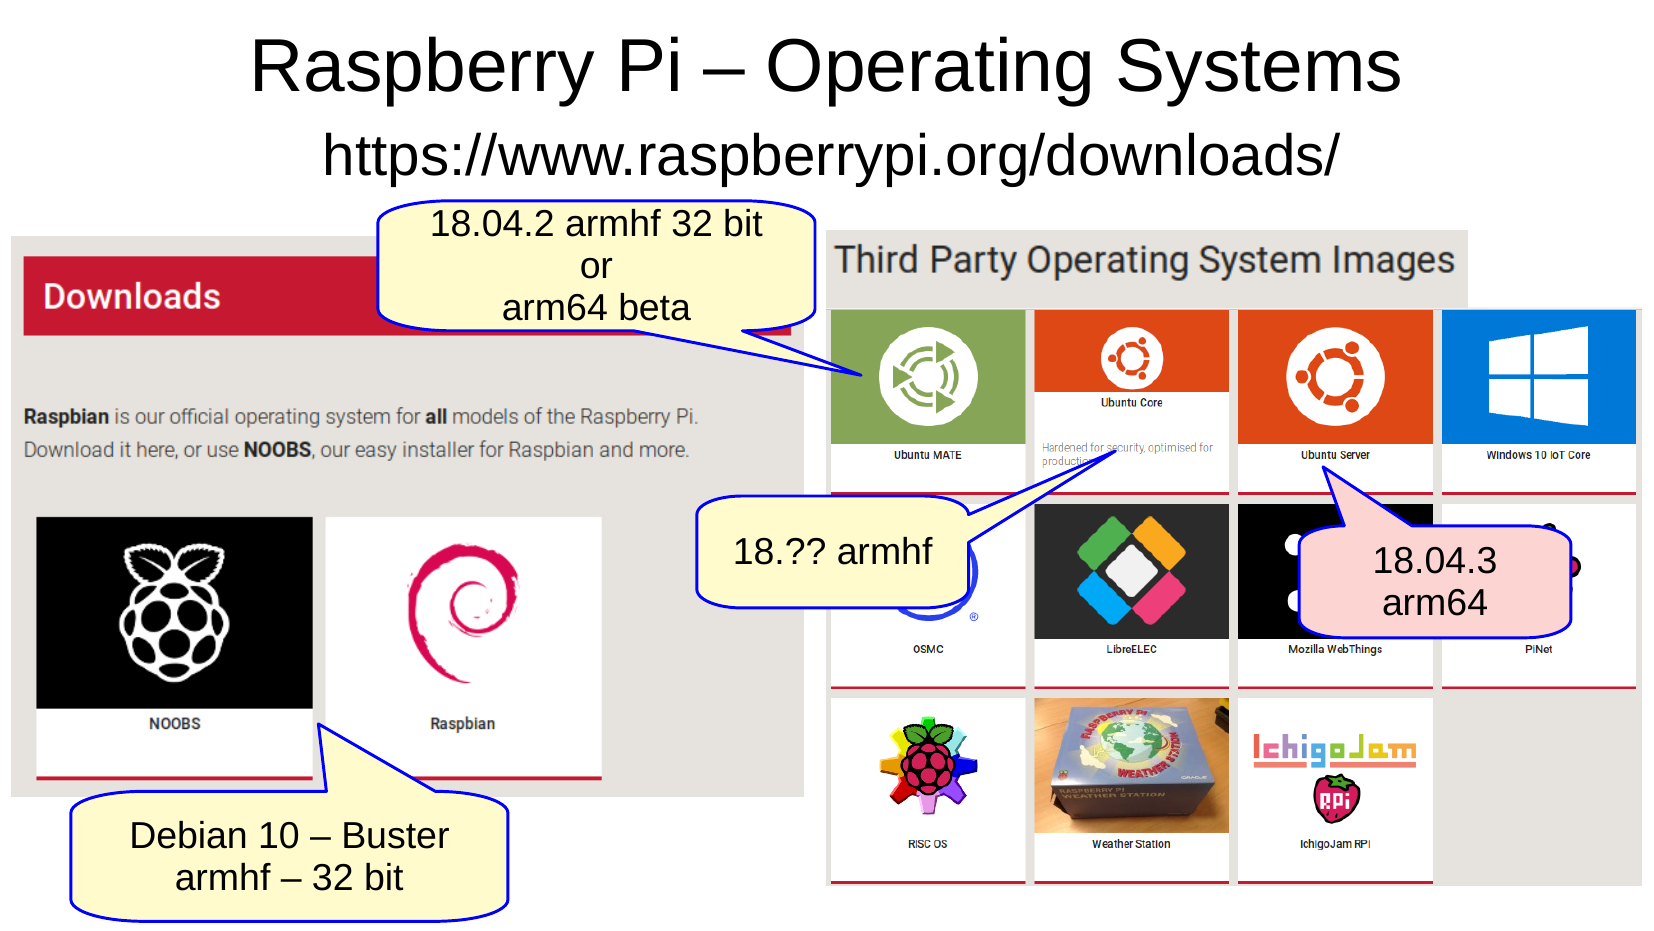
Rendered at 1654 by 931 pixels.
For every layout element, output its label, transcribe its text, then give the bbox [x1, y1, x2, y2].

text_box 18.?? armhf [696, 450, 1116, 608]
title Raspberry Pi – Operating Systems [82, 23, 1571, 108]
picture [826, 230, 1642, 886]
text_box Debian 10 – Buster armhf – 32 bit [70, 723, 508, 922]
subtitle https://www.raspberrypi.org/downloads/ [59, 122, 1607, 189]
text_box 18.04.2 armhf 32 bit or arm64 beta [377, 200, 862, 376]
text_box 18.04.3 arm64 [1299, 466, 1571, 638]
picture [11, 236, 804, 797]
picture [746, 322, 804, 353]
